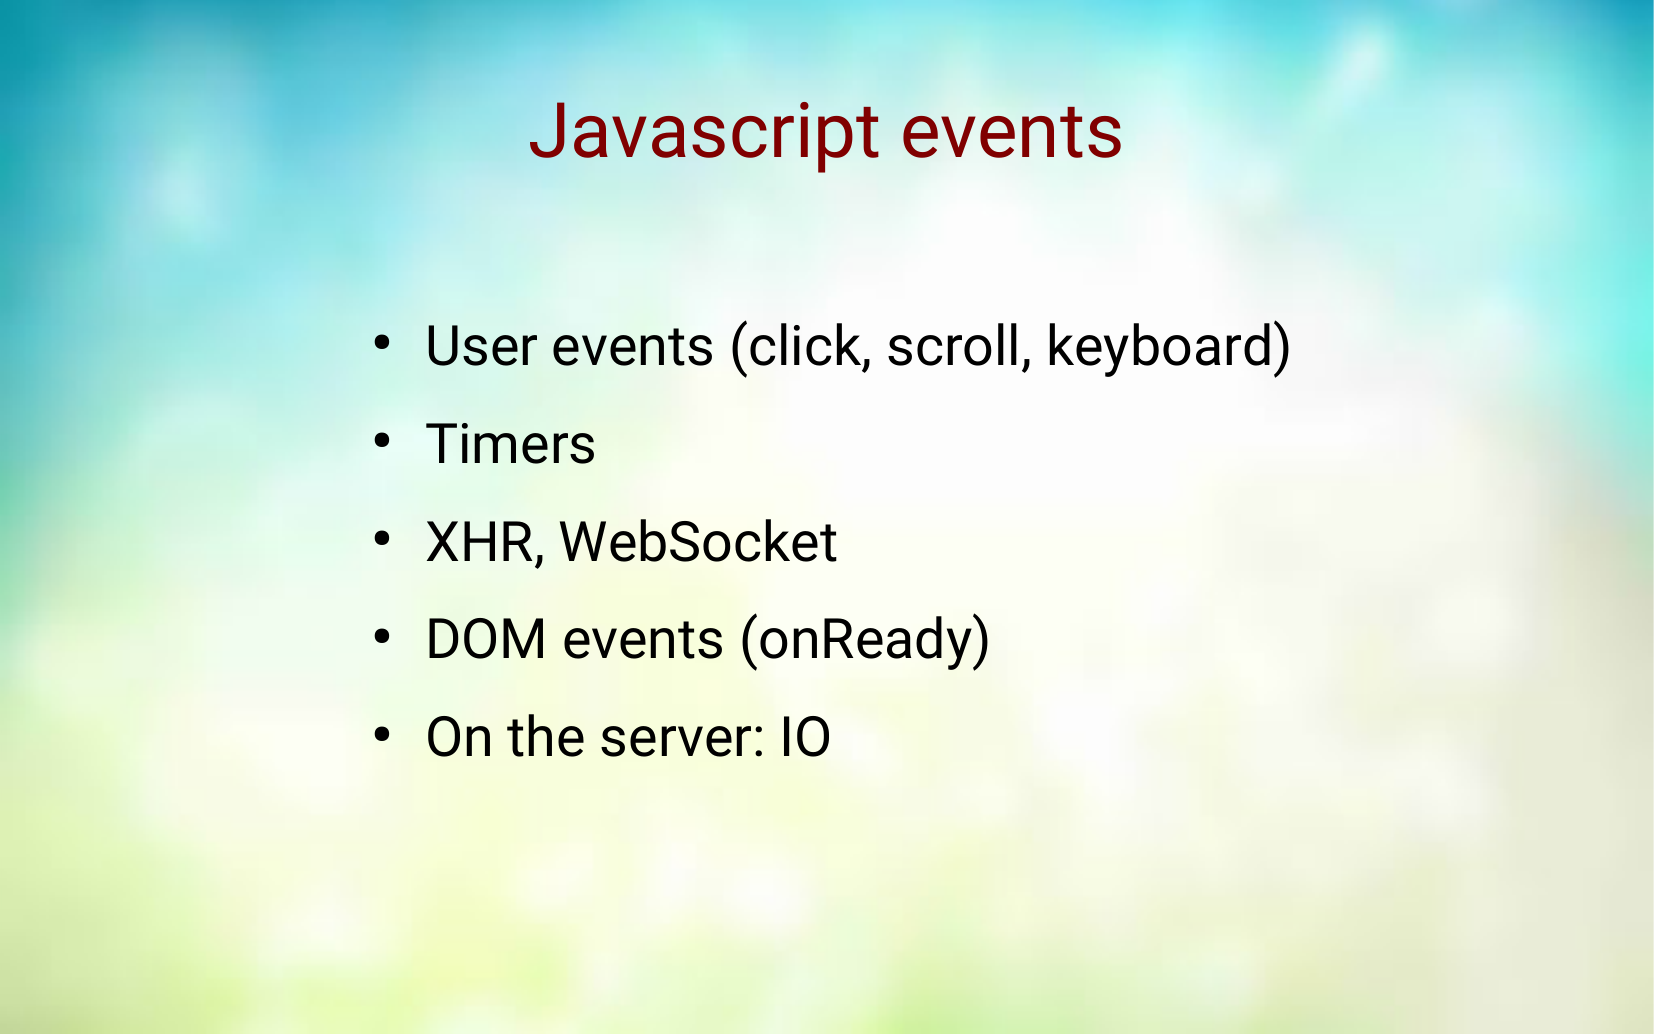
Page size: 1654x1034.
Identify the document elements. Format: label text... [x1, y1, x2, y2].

title Javascript events [82, 41, 1571, 214]
picture [0, 0, 1654, 1034]
list User events (click, scroll, keyboard) Timers XHR, WebSocket DOM events (onReady) On the server: IO [354, 306, 1300, 792]
